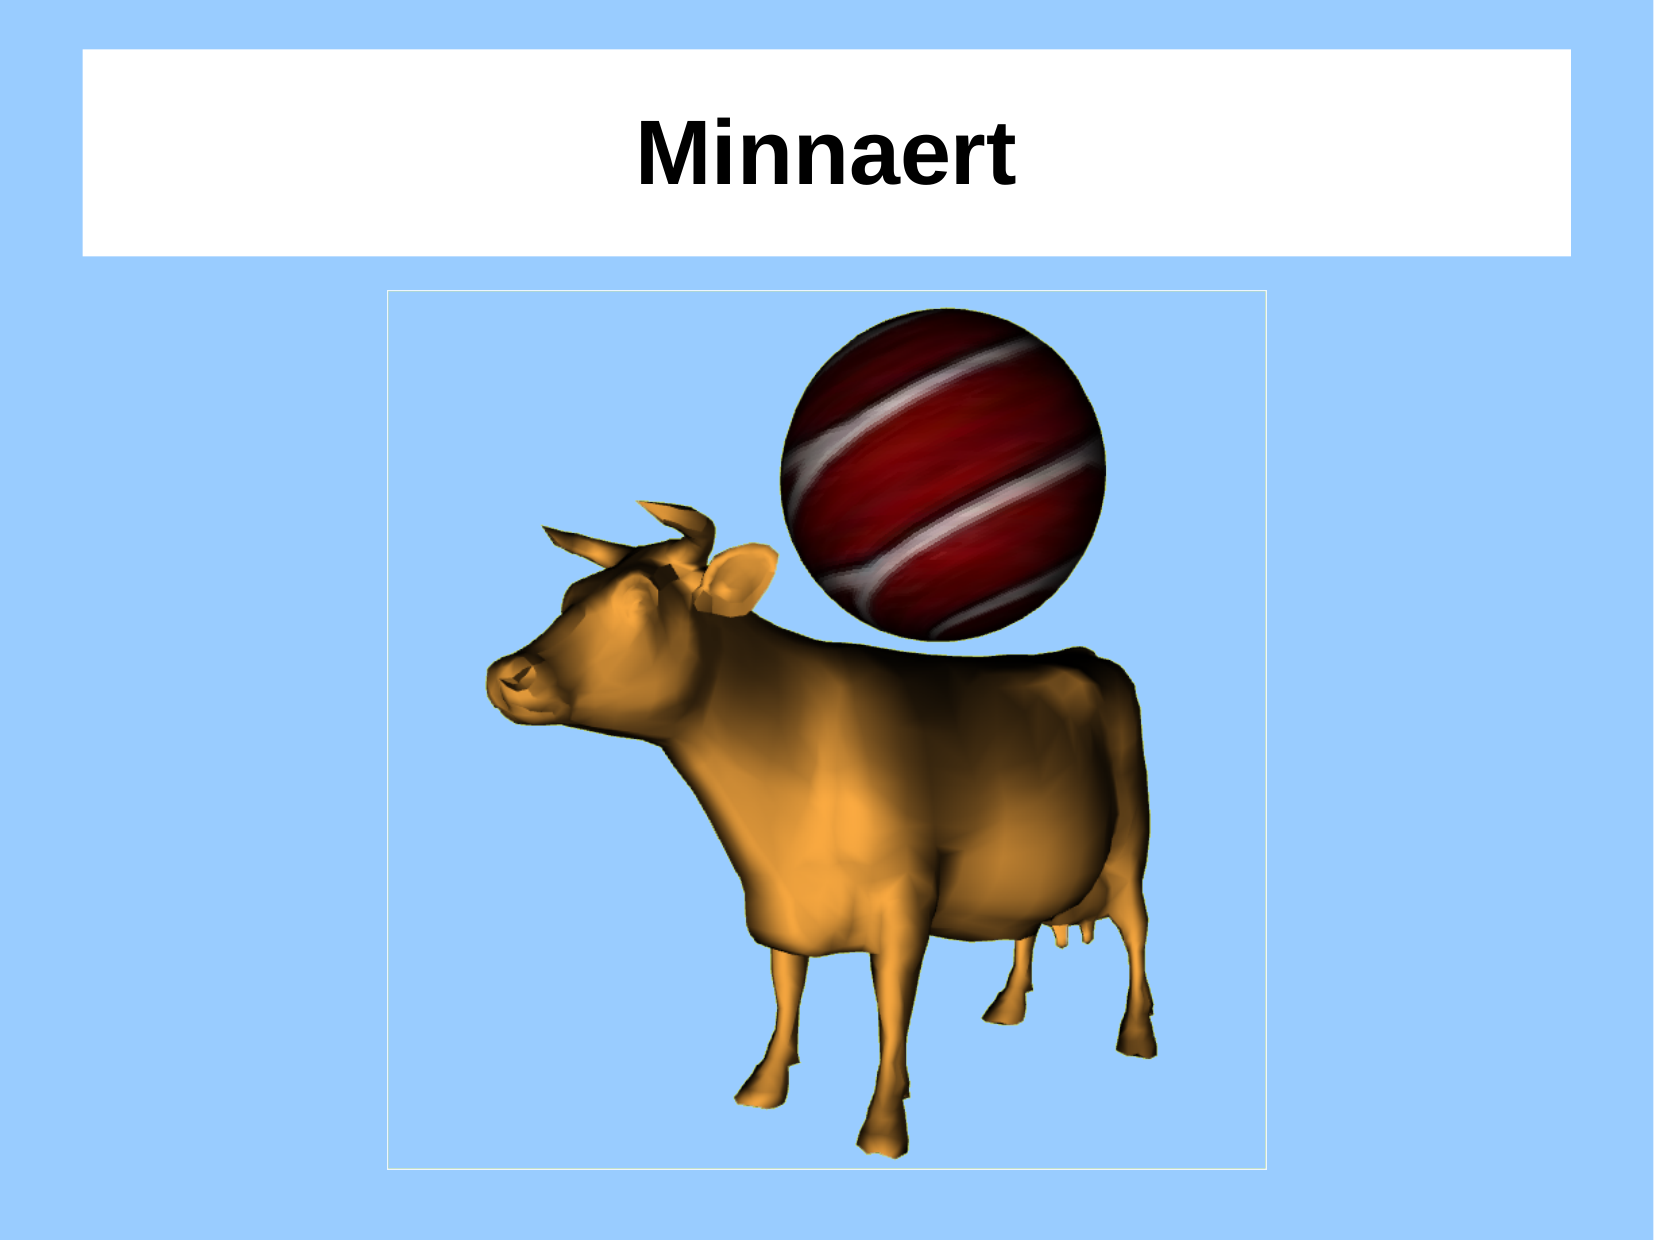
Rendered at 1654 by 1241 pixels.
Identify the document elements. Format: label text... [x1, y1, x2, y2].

picture [387, 290, 1267, 1170]
title Minnaert [82, 49, 1571, 257]
